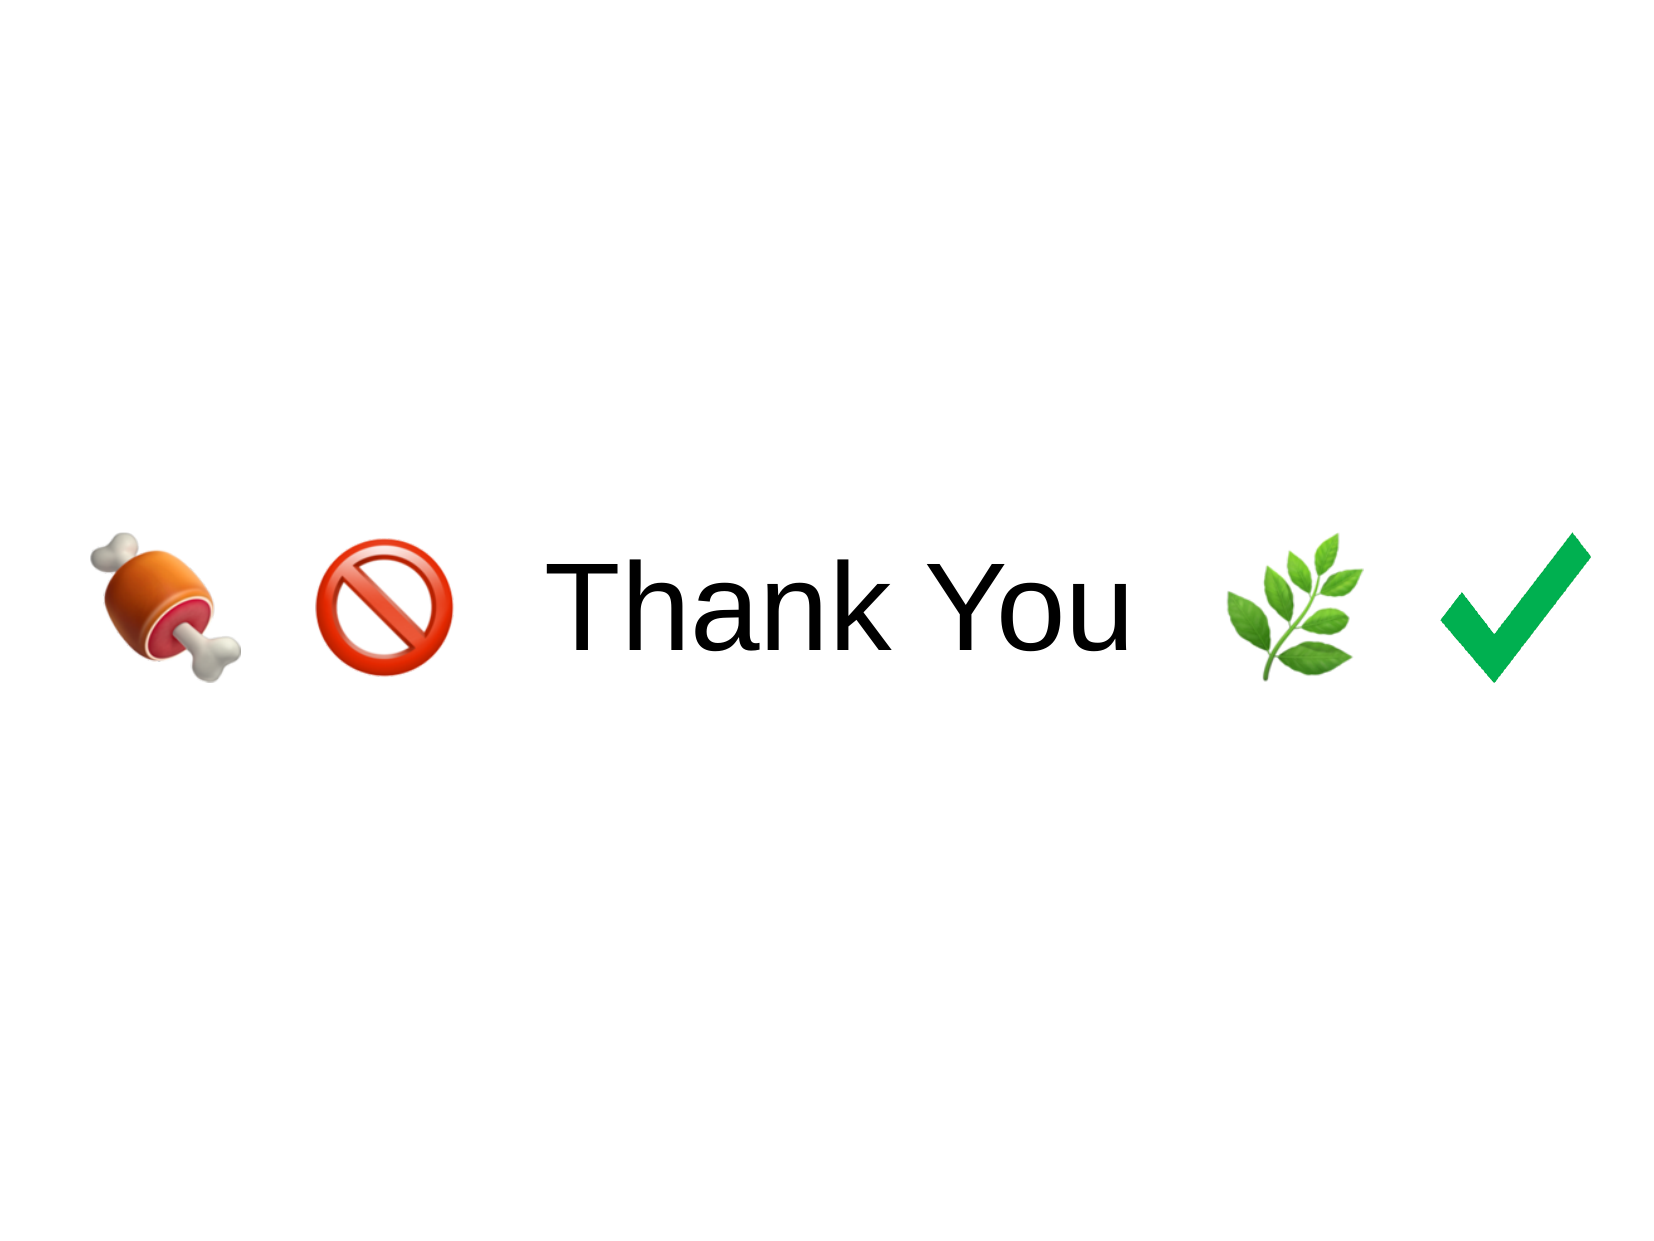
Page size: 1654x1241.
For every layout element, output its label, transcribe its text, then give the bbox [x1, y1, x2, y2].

picture [1440, 532, 1591, 683]
picture [1219, 532, 1370, 683]
picture [90, 532, 241, 683]
picture [309, 532, 460, 683]
text_box Thank You [529, 530, 1151, 685]
